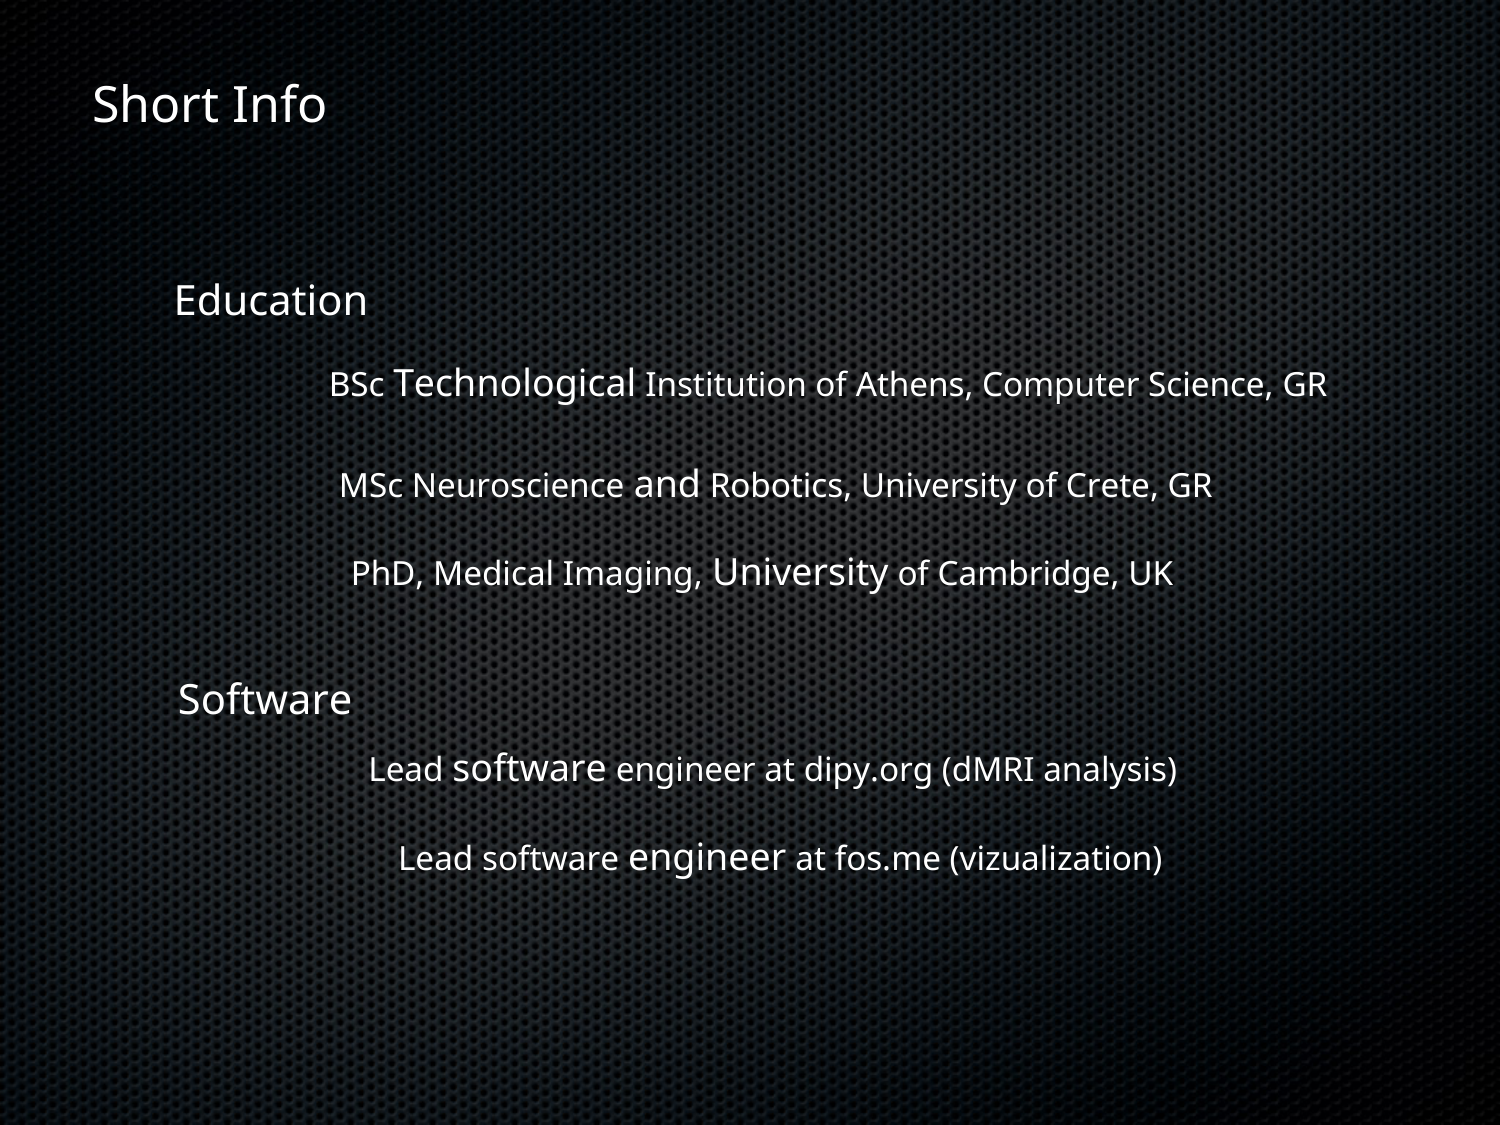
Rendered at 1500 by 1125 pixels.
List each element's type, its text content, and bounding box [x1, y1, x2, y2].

text_box Education [158, 266, 397, 332]
text_box MSc Neuroscience and Robotics, University of Crete, GR [324, 453, 1447, 513]
text_box BSc Technological Institution of Athens, Computer Science, GR [314, 351, 1418, 411]
text_box Software [163, 665, 379, 731]
text_box Short Info [77, 65, 352, 141]
text_box PhD, Medical Imaging, University of Cambridge, UK [336, 540, 1347, 600]
text_box Lead software engineer at dipy.org (dMRI analysis) [353, 736, 1251, 797]
picture [0, 0, 1500, 1125]
text_box Lead software engineer at fos.me (vizualization) [383, 826, 1237, 886]
